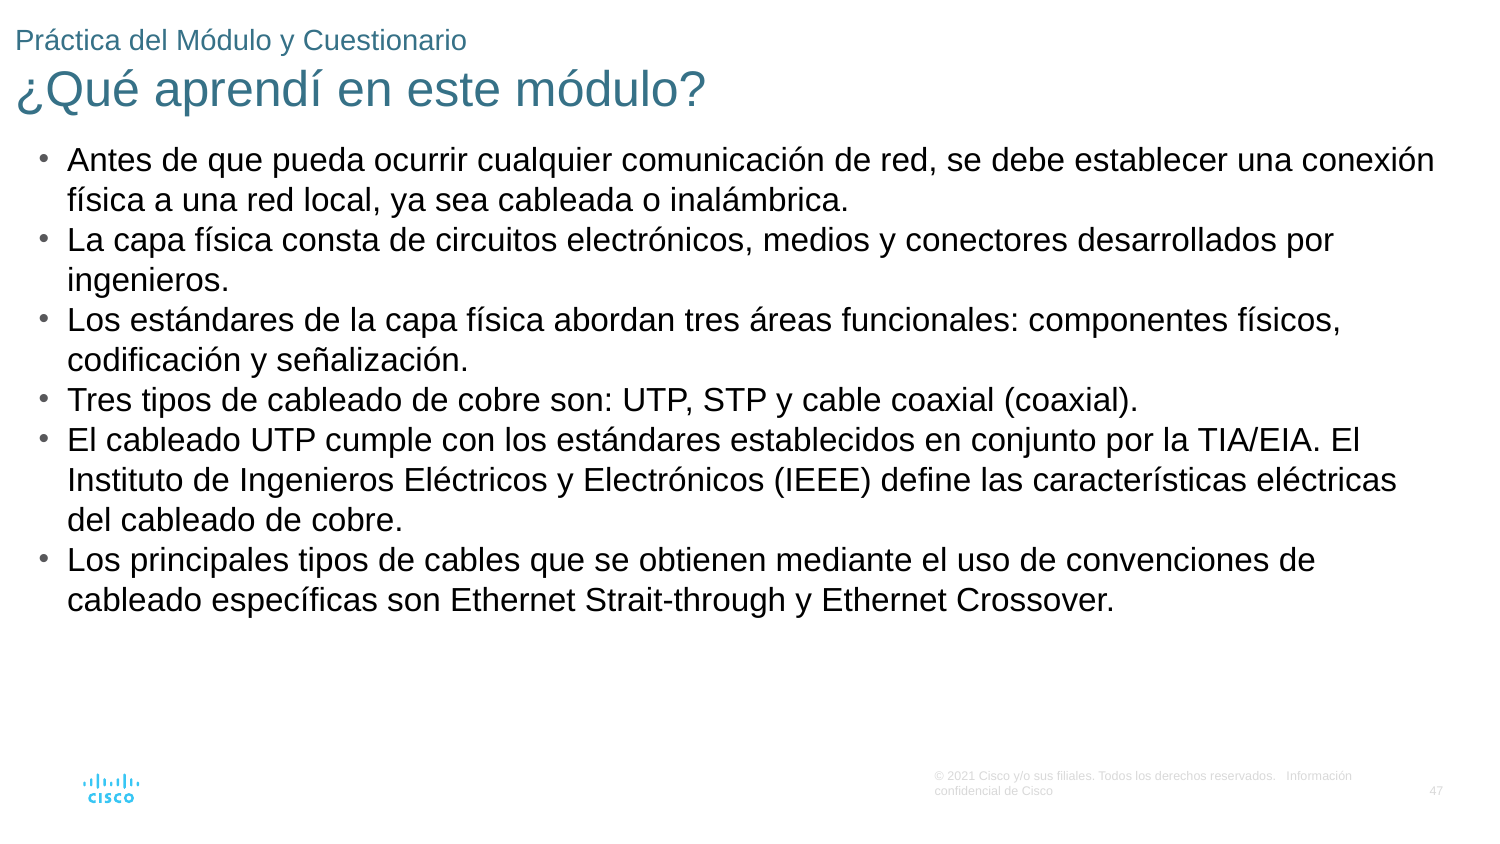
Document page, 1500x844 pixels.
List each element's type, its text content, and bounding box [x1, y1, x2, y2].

title Práctica del Módulo y Cuestionario ¿Qué aprendí en este módulo? [0, 6, 1500, 131]
list Antes de que pueda ocurrir cualquier comunicación de red, se debe establecer una conexión física a una red local, ya sea cableada o inalámbrica. La capa física consta de circuitos electrónicos, medios y conectores desarrollados por ingenieros. Los estándares de la capa física abordan tres áreas funcionales: componentes físicos, codificación y señalización. Tres tipos de cableado de cobre son: UTP, STP y cable coaxial (coaxial). El cableado UTP cumple con los estándares establecidos en conjunto por la TIA/EIA. El Instituto de Ingenieros Eléctricos y Electrónicos (IEEE) define las características eléctricas del cableado de cobre. Los principales tipos de cables que se obtienen mediante el uso de convenciones de cableado específicas son Ethernet Strait-through y Ethernet Crossover. [23, 131, 1476, 813]
